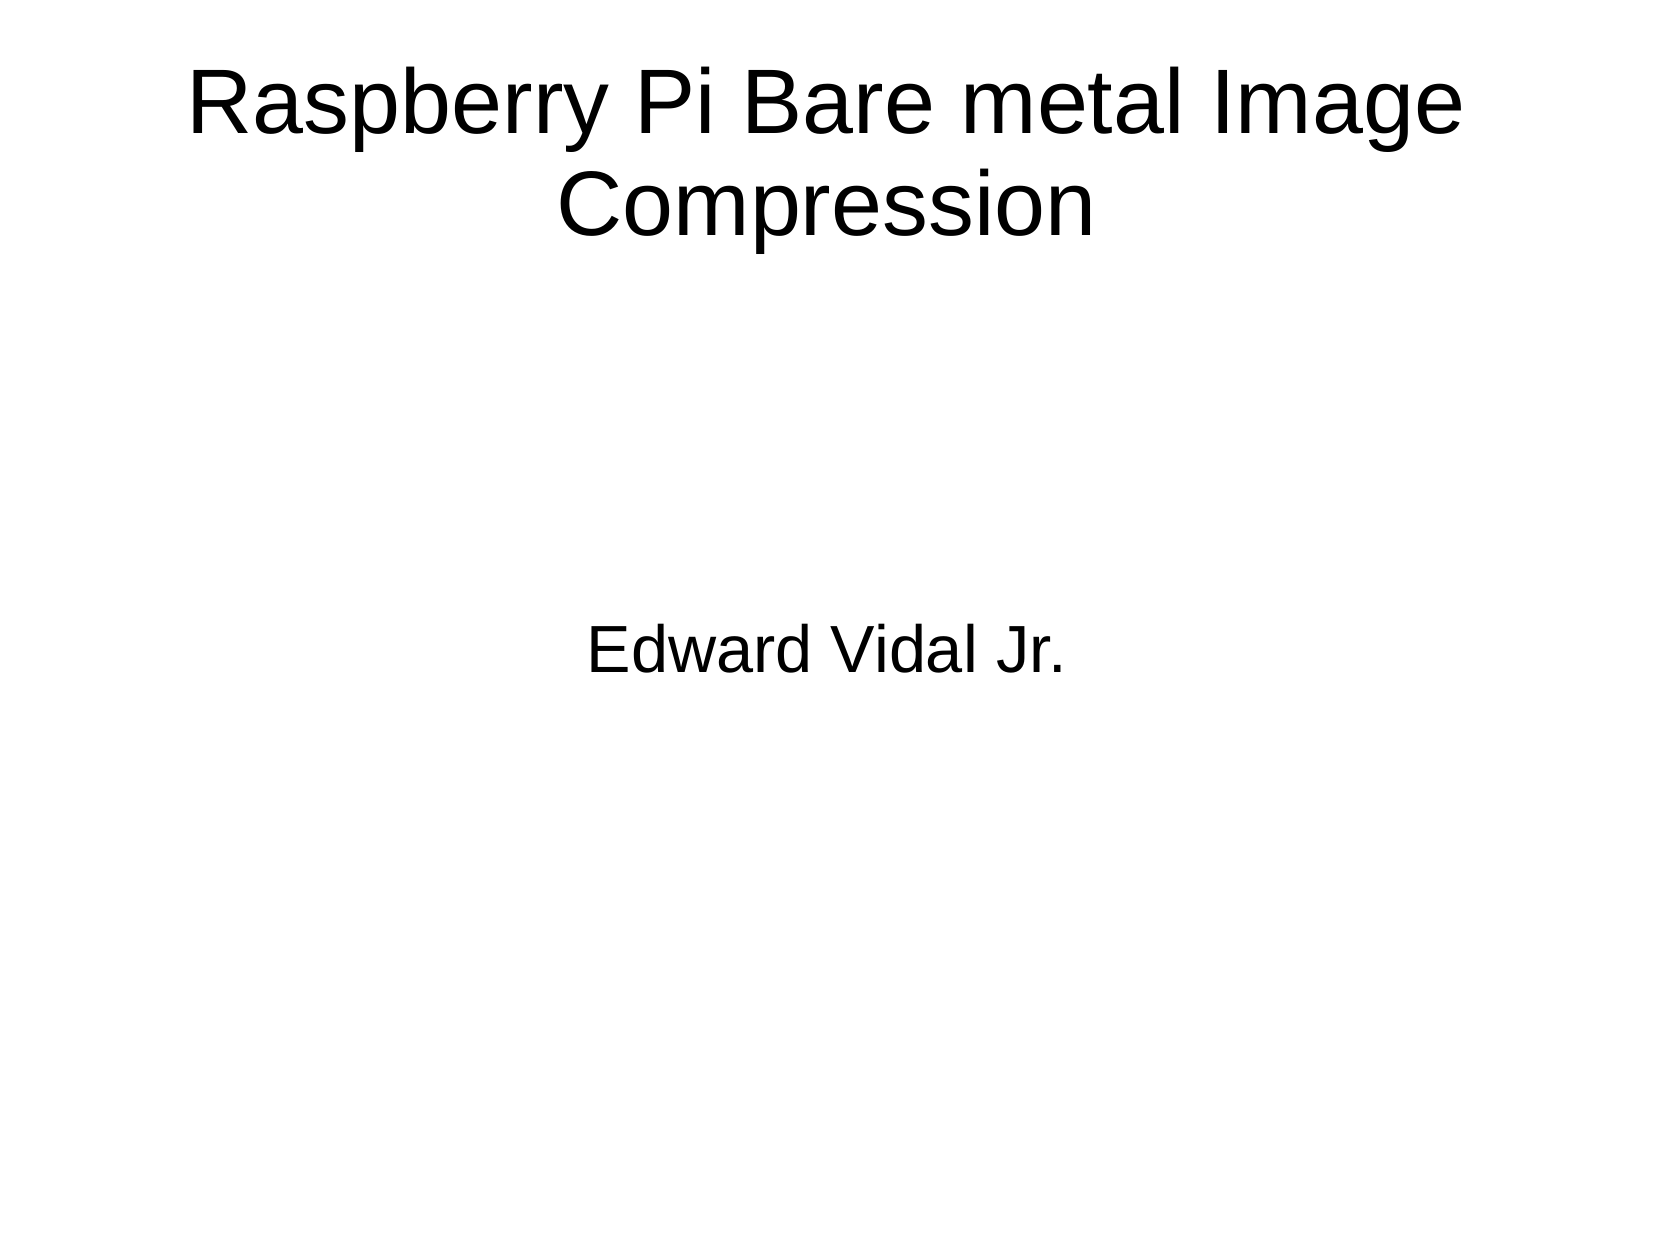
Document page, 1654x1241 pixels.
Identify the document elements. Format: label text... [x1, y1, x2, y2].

title Raspberry Pi Bare metal Image Compression [82, 49, 1571, 257]
subtitle Edward Vidal Jr. [82, 290, 1571, 1010]
